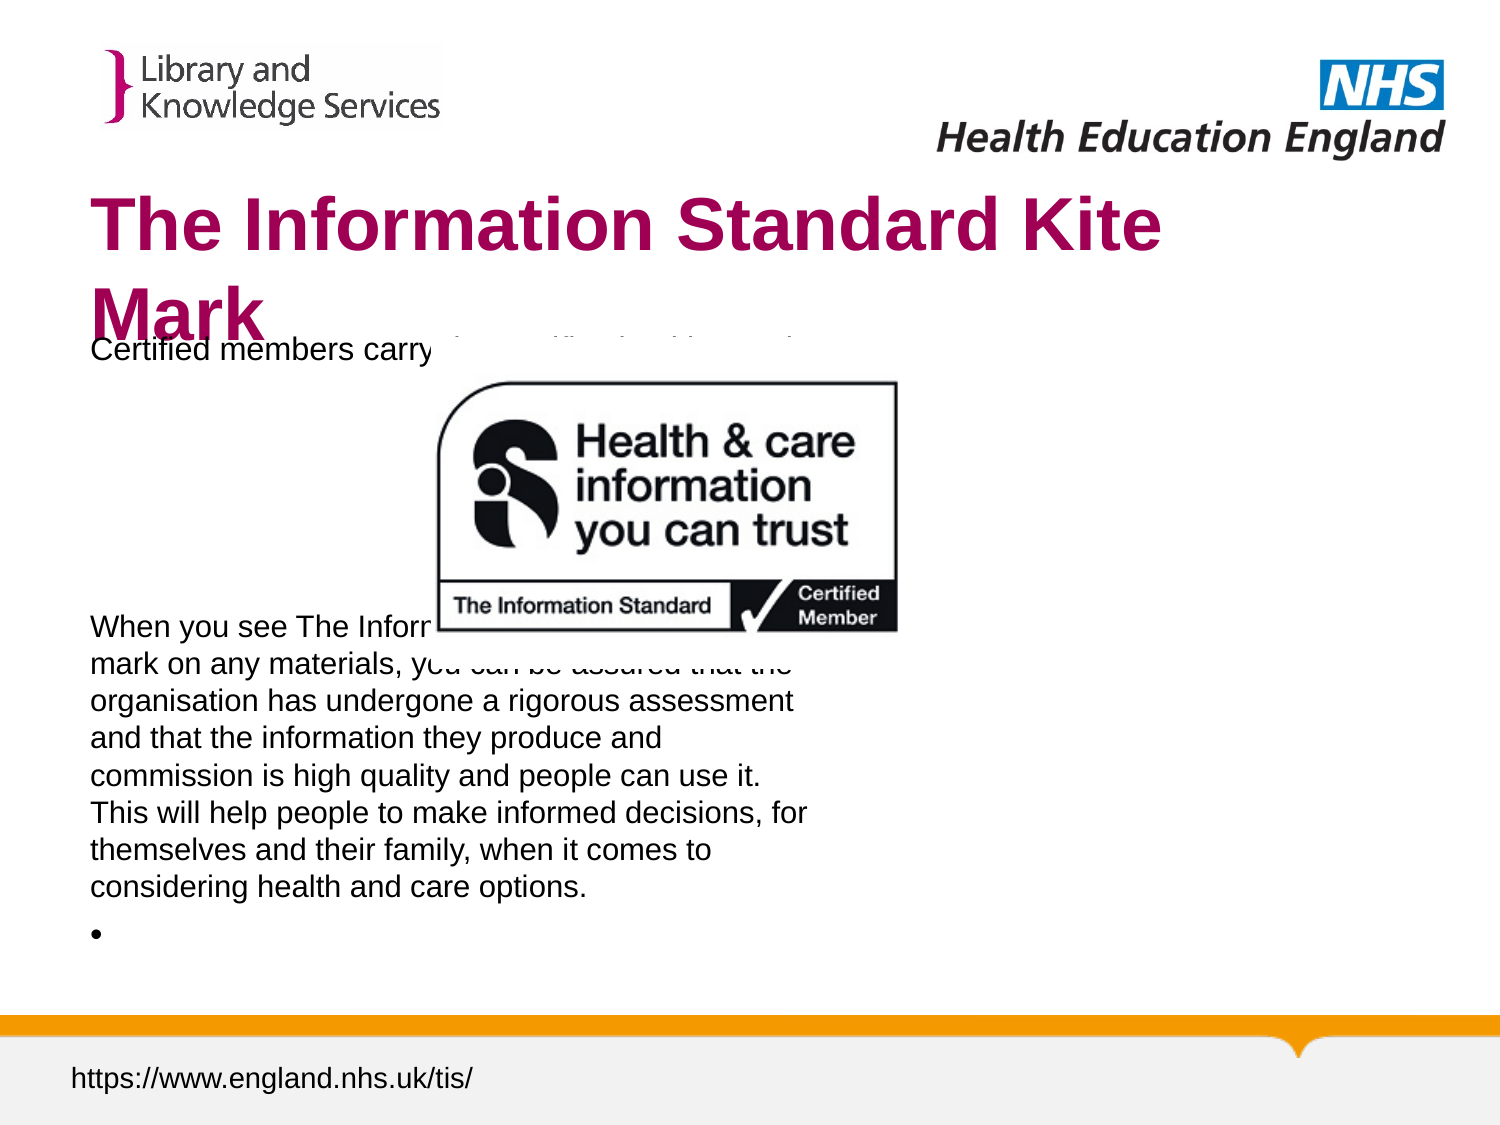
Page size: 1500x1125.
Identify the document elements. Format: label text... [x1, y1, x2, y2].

picture [100, 42, 443, 131]
picture [430, 337, 904, 669]
list Certified members carry the certification kite mark. When you see The Information Standard quality mark on any materials, you can be assured that the organisation has undergone a rigorous assessment and that the information they produce and commission is high quality and people can use it. This will help people to make informed decisions, for themselves and their family, when it comes to considering health and care options. [52, 267, 1420, 953]
text_box https://www.england.nhs.uk/tis/ [55, 1052, 932, 1113]
title The Information Standard Kite Mark [75, 168, 1397, 267]
